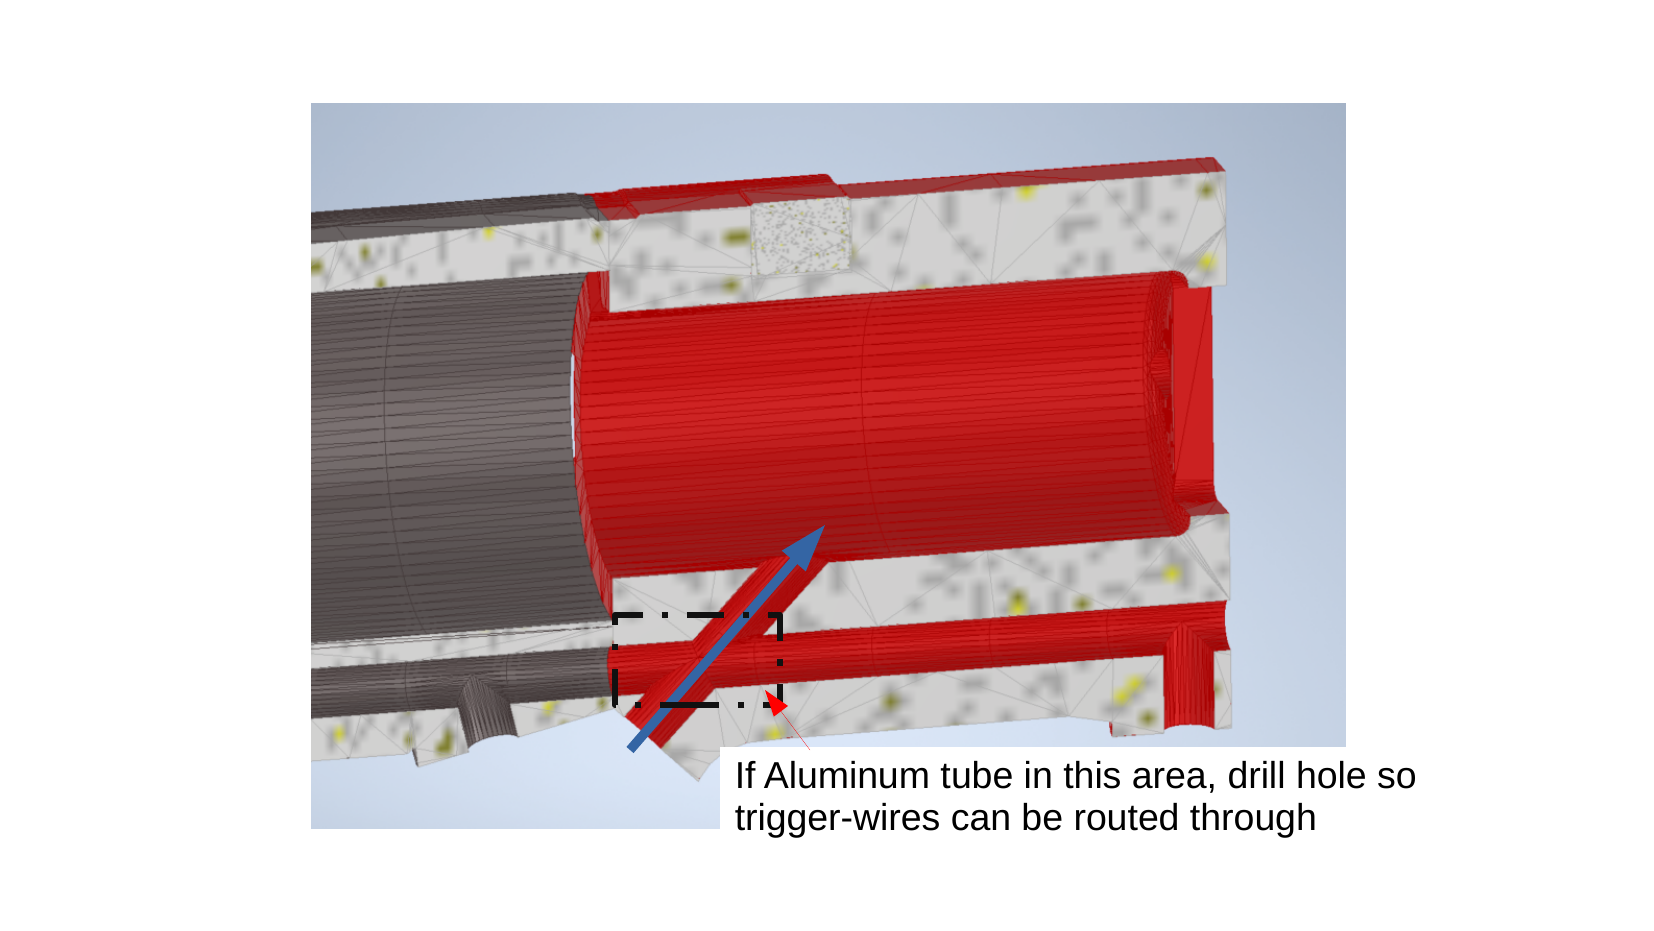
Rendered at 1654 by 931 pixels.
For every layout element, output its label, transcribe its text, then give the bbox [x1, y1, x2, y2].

picture [311, 103, 1346, 829]
text_box If Aluminum tube in this area, drill hole so trigger-wires can be routed through [720, 747, 1531, 931]
